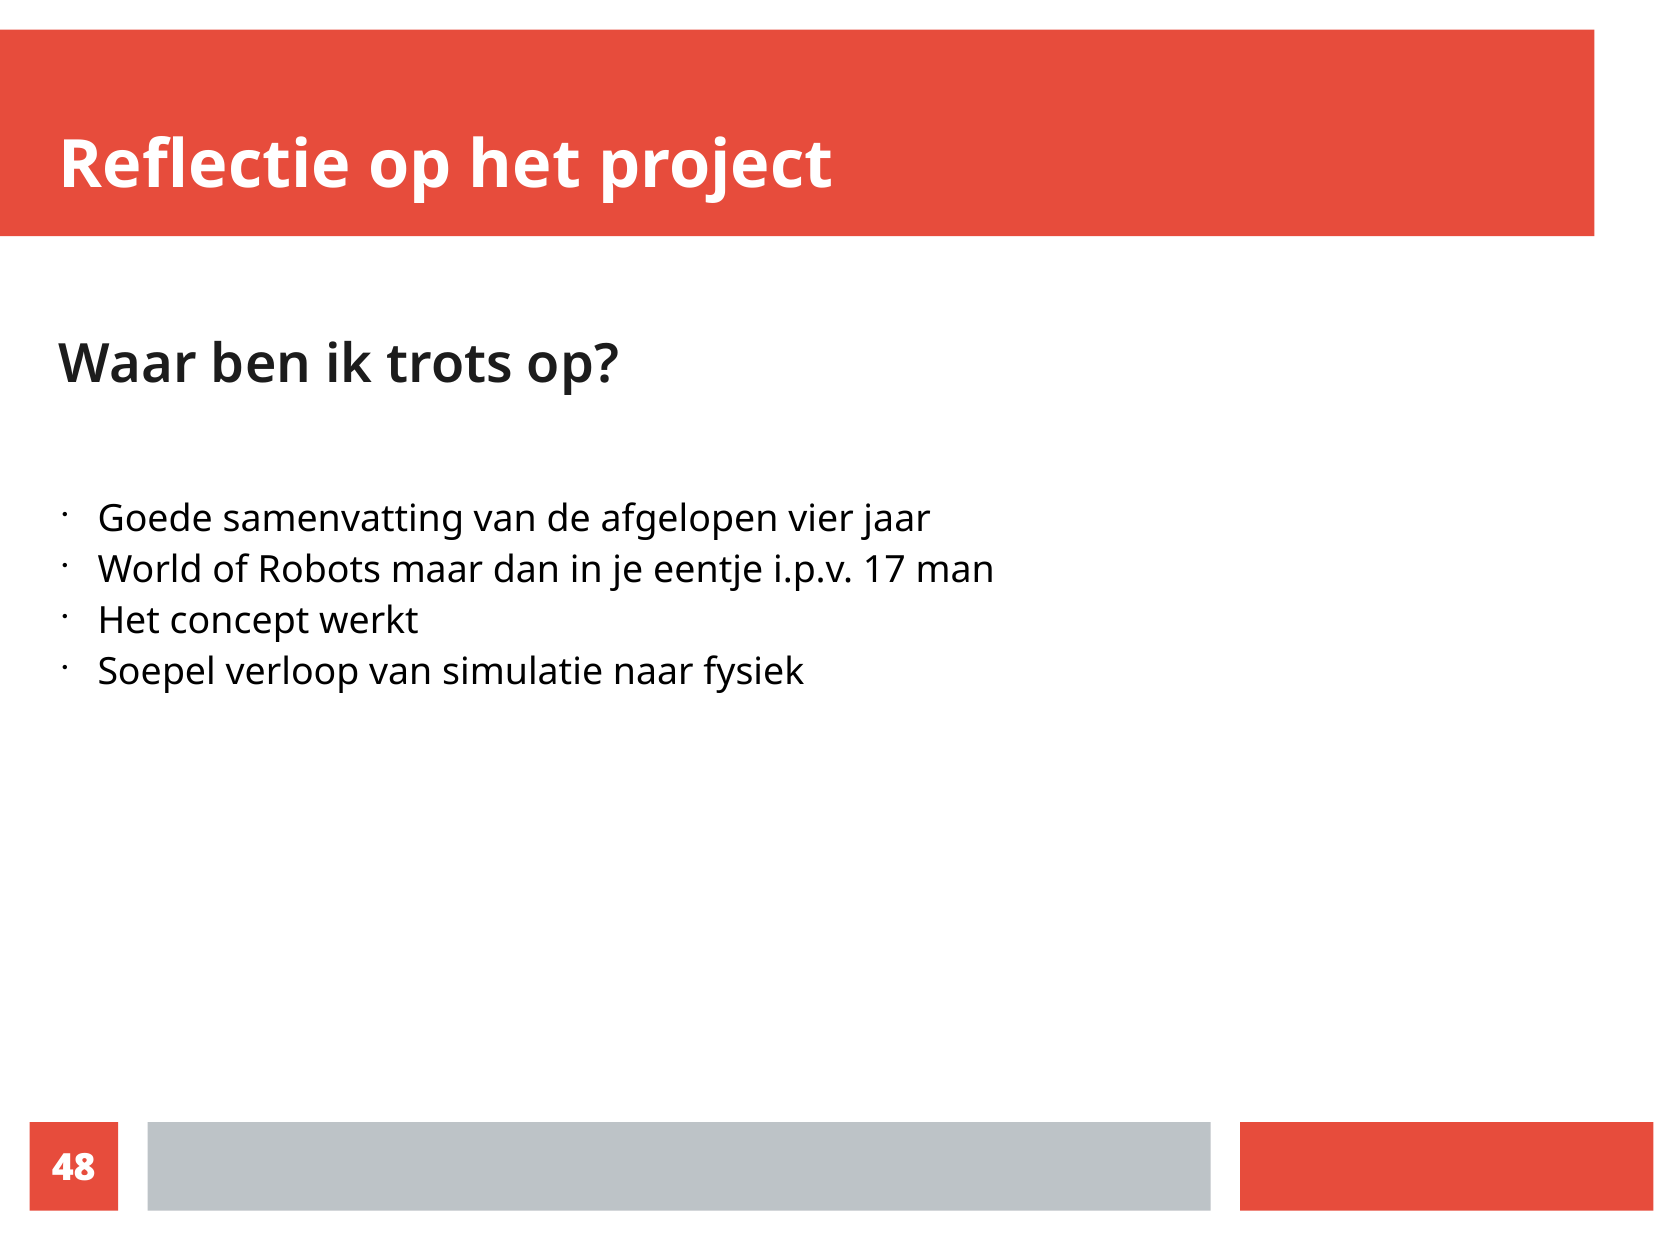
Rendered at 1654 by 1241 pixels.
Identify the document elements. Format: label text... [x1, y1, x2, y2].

list Waar ben ik trots op? [59, 324, 1565, 1093]
text_box Goede samenvatting van de afgelopen vier jaar World of Robots maar dan in je eentje i.p.v. 17 man Het concept werkt Soepel verloop van simulatie naar fysiek [47, 484, 1382, 717]
title Reflectie op het project [59, 59, 1595, 207]
